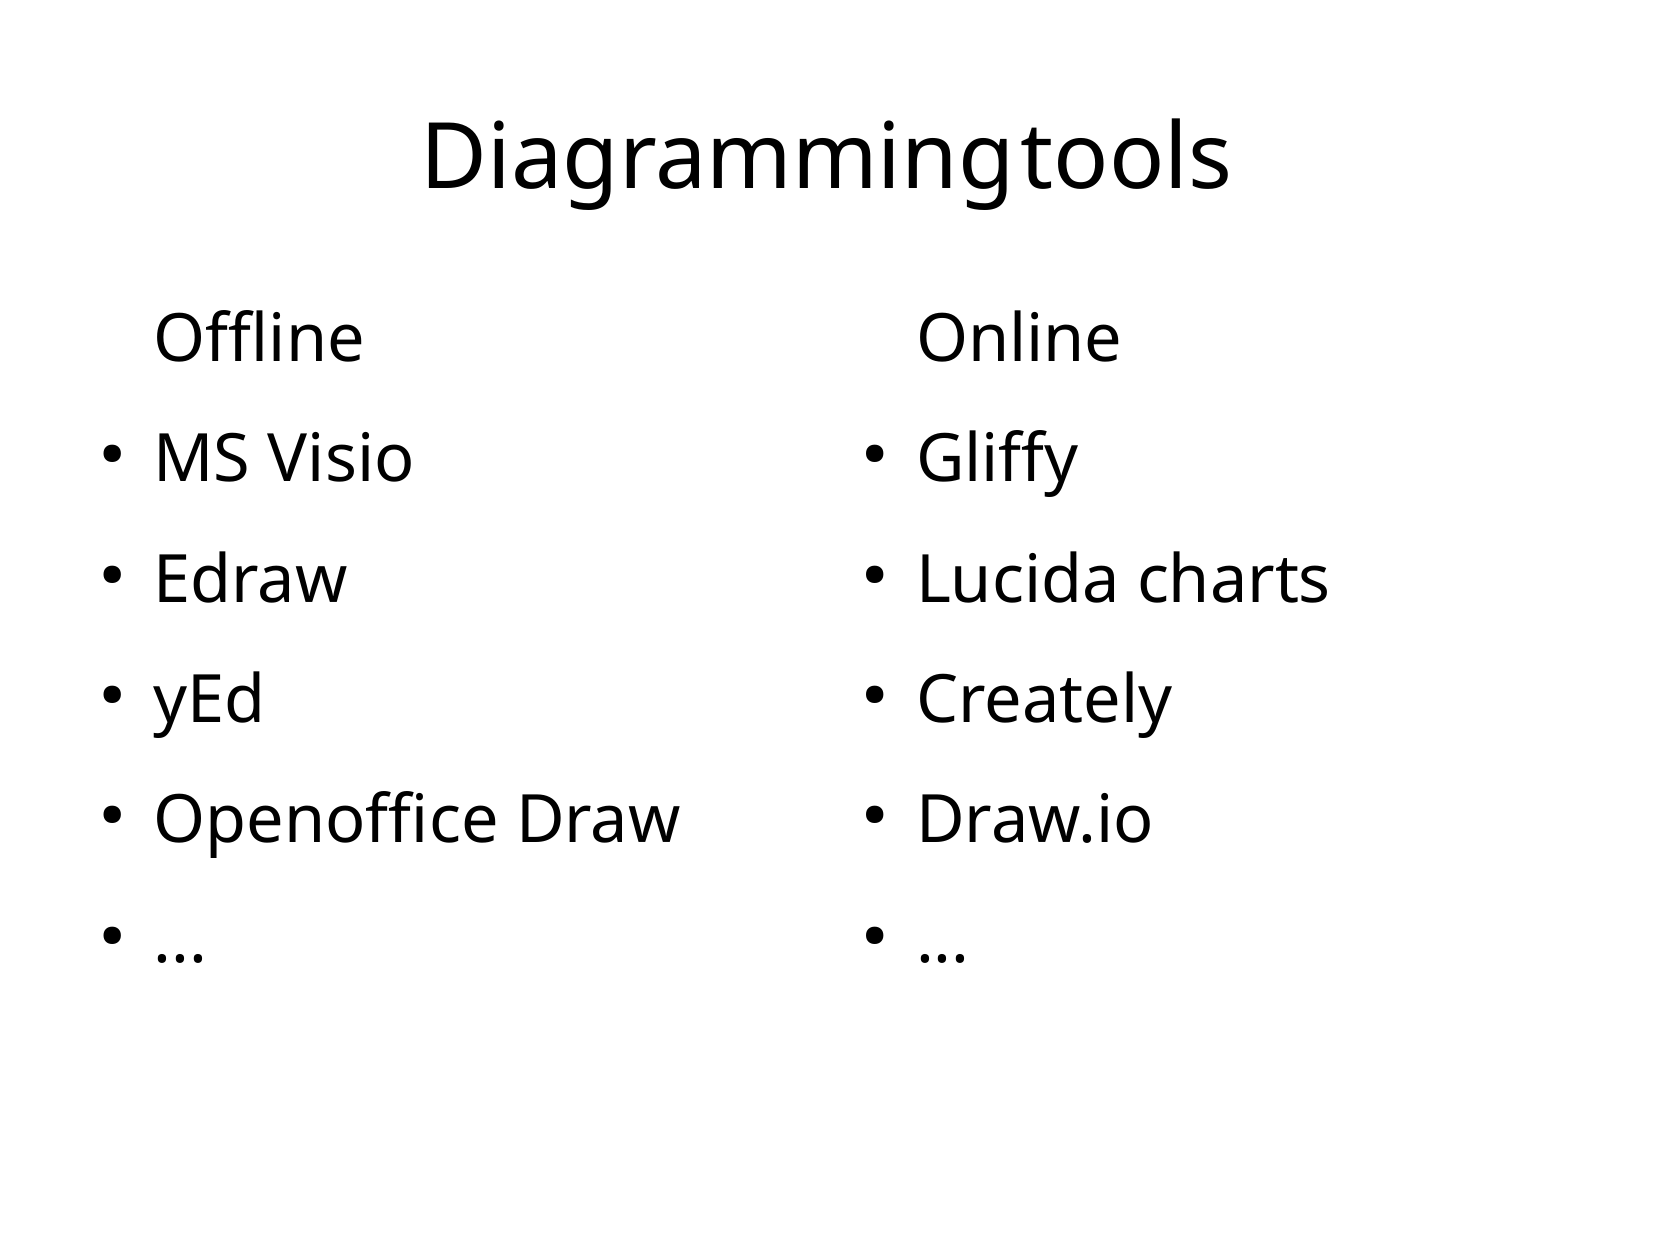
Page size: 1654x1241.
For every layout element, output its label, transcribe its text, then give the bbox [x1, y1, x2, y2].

list Online Gliffy Lucida charts Creately Draw.io ... [845, 290, 1572, 1010]
list Offline MS Visio Edraw yEd Openoffice Draw ... [82, 290, 809, 1010]
title Diagramming tools [82, 49, 1571, 257]
